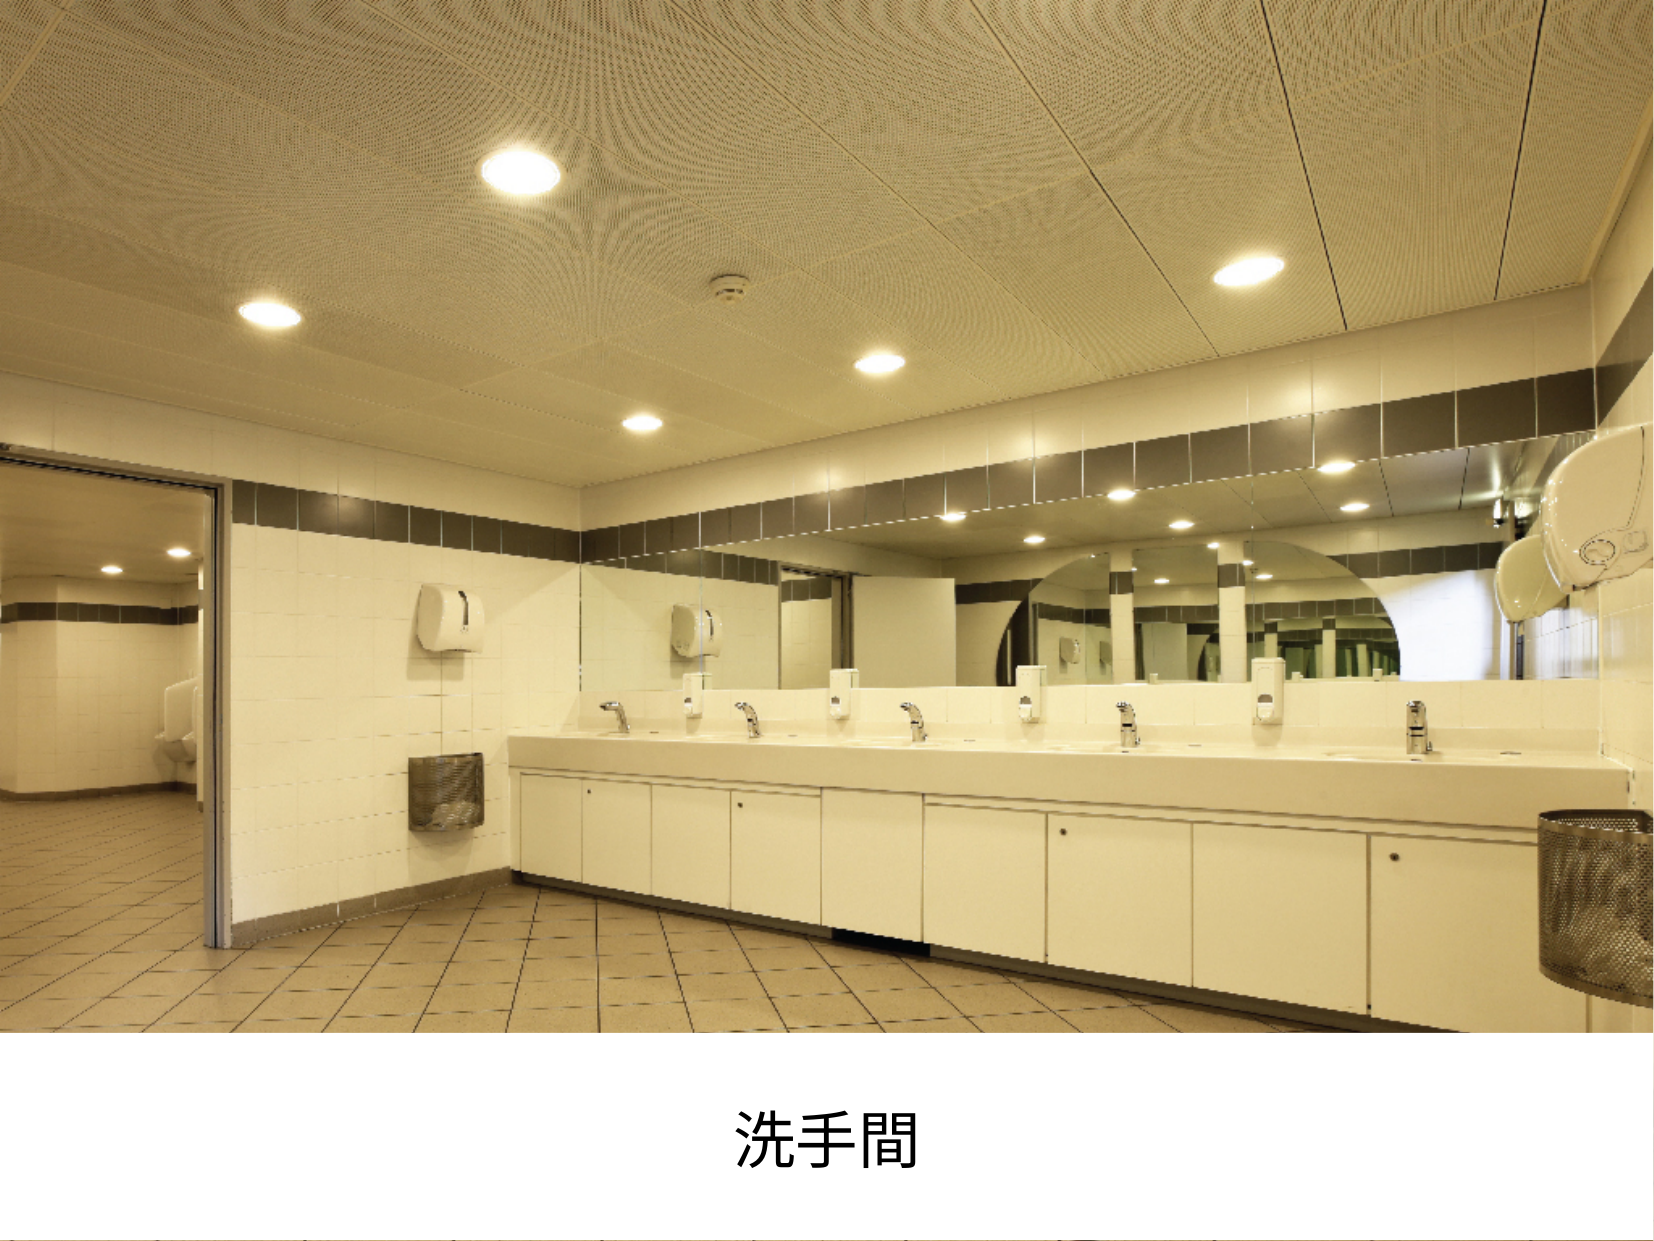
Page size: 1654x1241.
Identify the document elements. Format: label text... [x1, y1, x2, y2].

picture [0, 0, 1654, 1032]
title 洗手間 [0, 1032, 1654, 1241]
